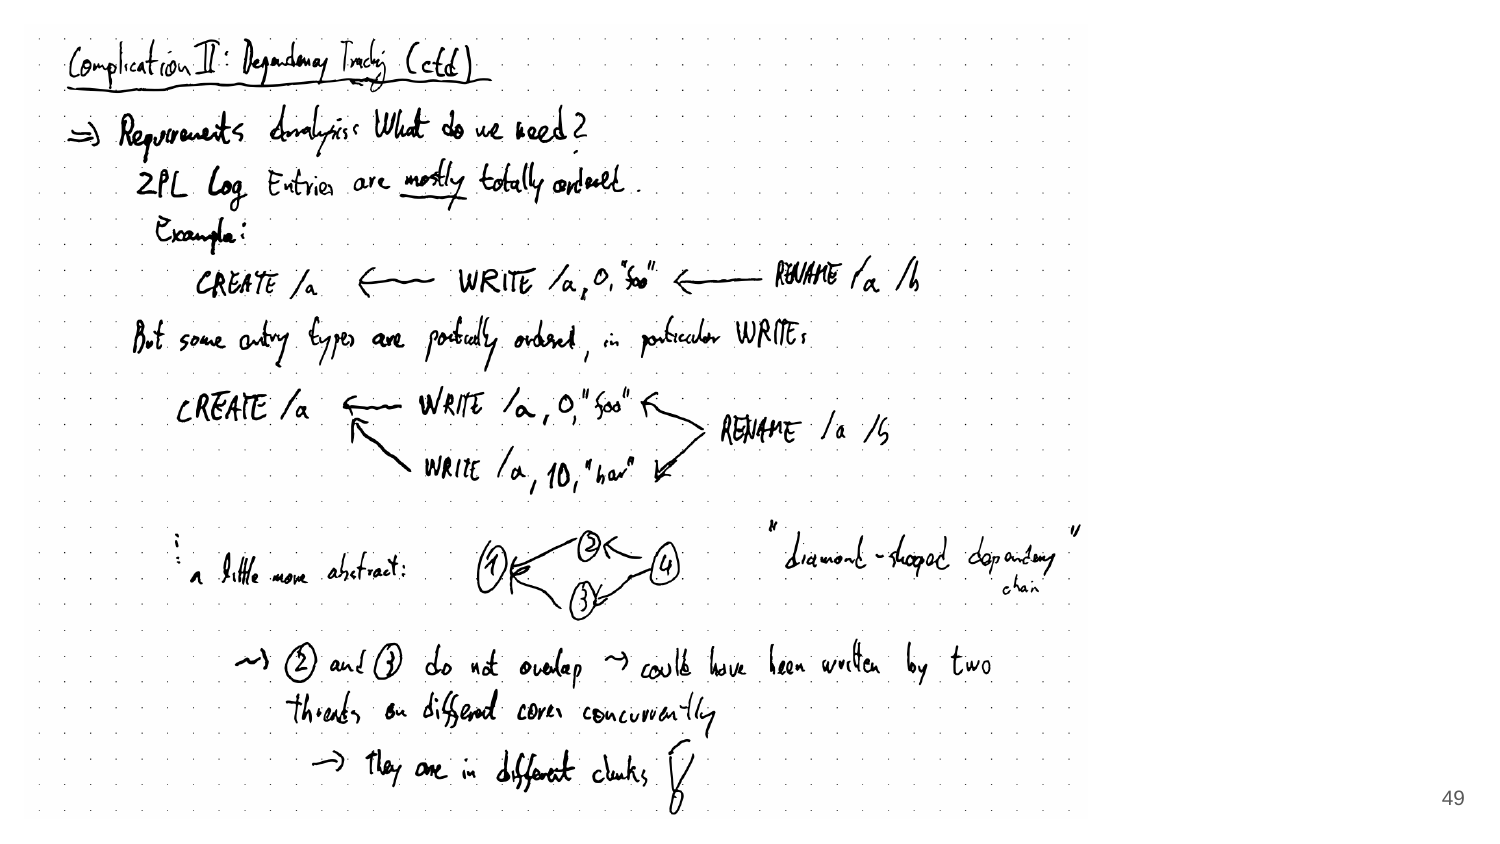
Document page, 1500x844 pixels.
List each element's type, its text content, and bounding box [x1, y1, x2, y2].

slide_number <number> [1389, 764, 1480, 830]
picture [24, 24, 1088, 819]
